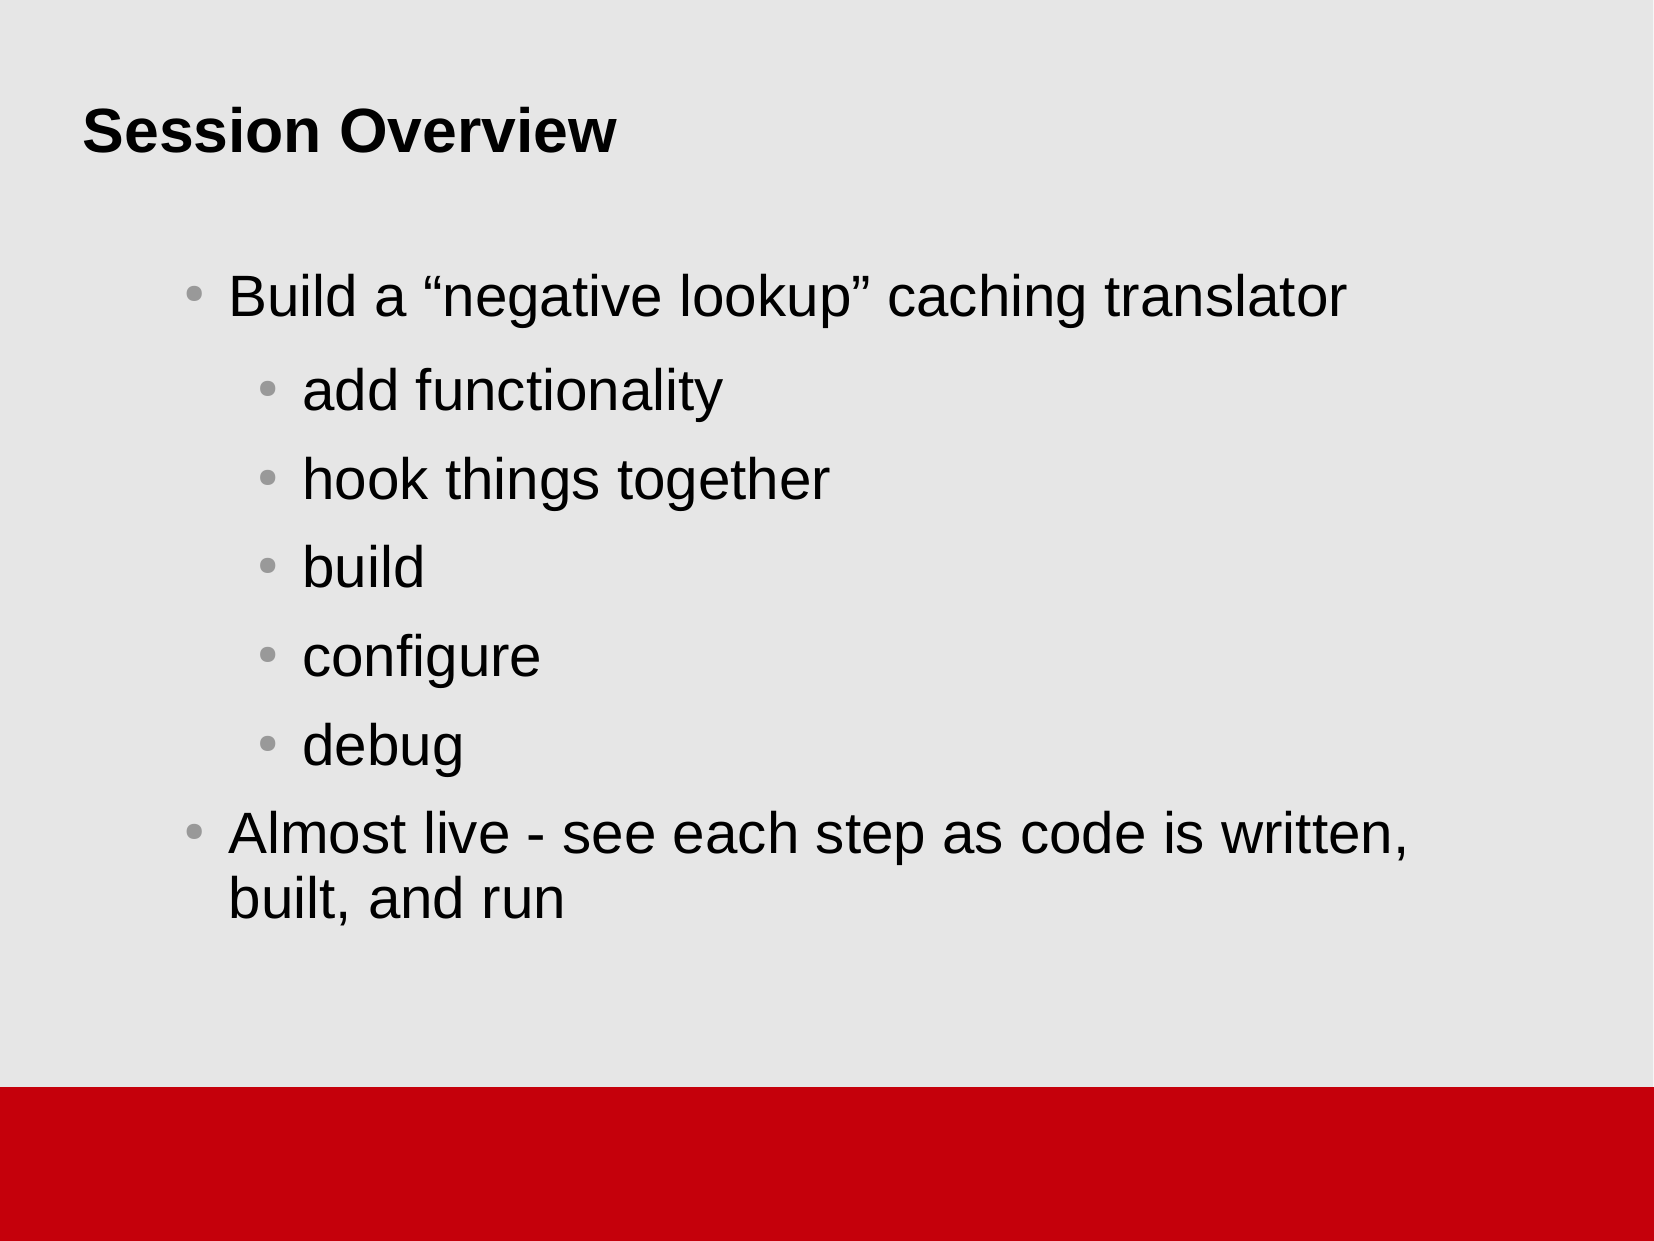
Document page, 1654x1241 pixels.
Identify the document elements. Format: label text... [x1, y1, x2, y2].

title Session Overview [82, 37, 1571, 226]
list Build a “negative lookup” caching translator add functionality hook things together build configure debug Almost live - see each step as code is written, built, and run [168, 263, 1425, 1006]
